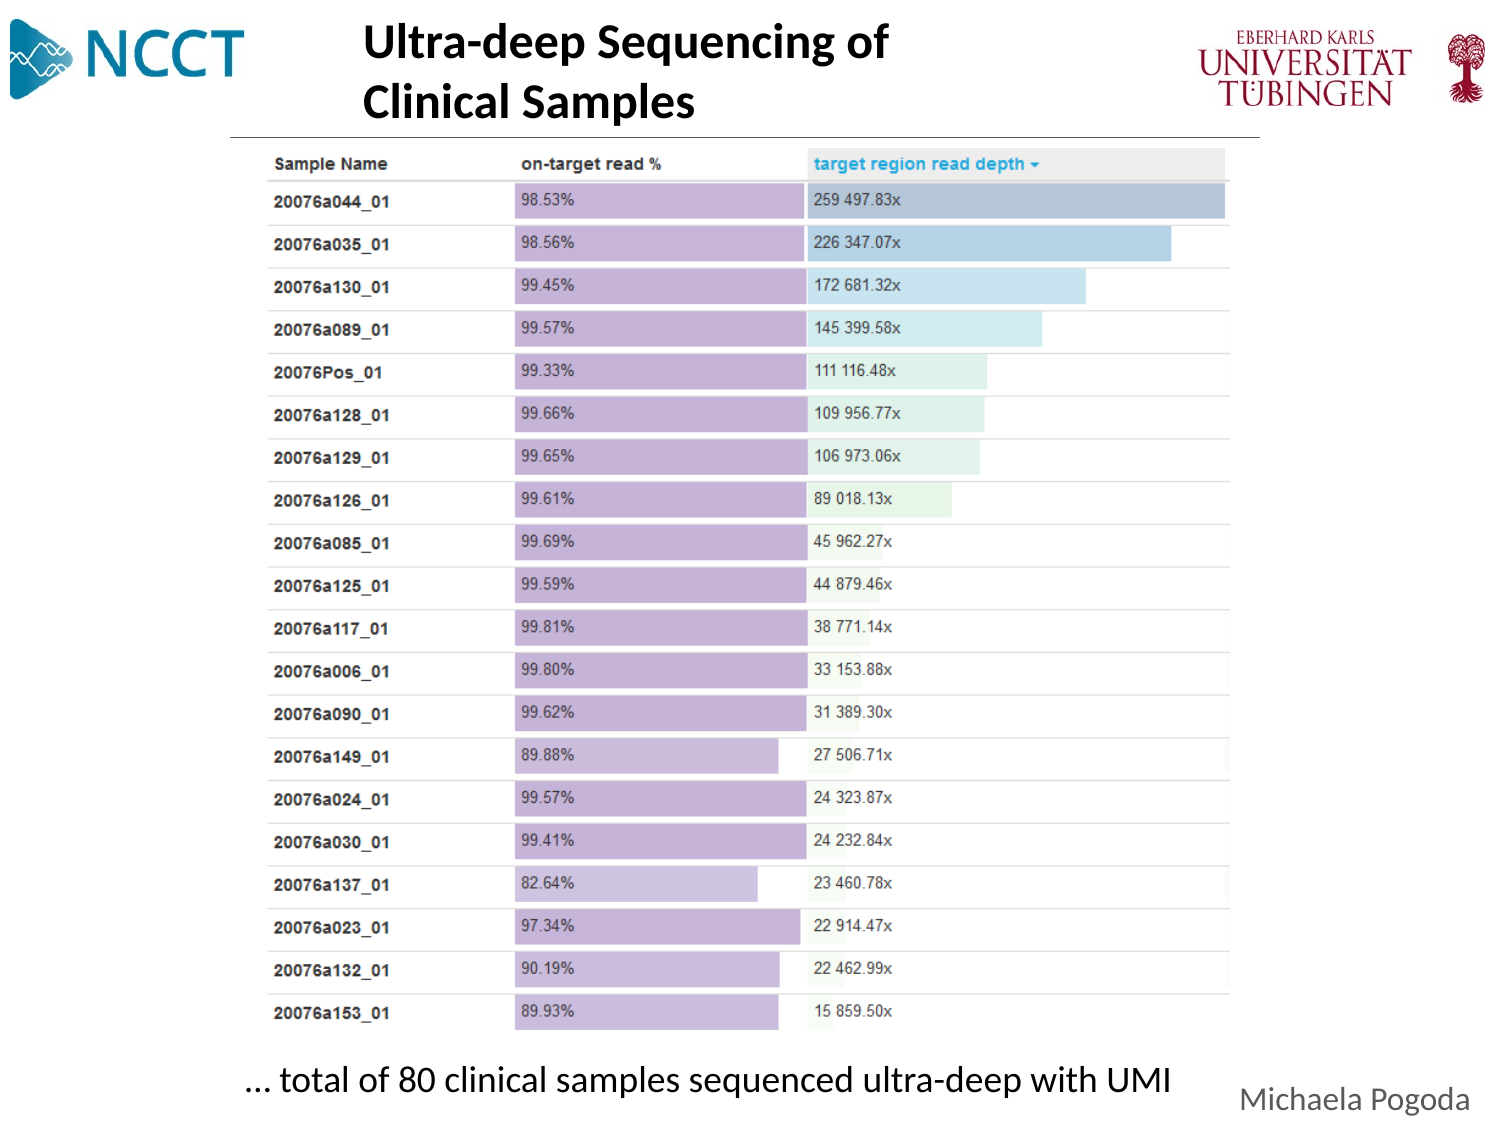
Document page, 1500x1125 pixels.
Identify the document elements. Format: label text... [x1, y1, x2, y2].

picture [10, 19, 245, 102]
text_box … total of 80 clinical samples sequenced ultra-deep with UMI [230, 1033, 1258, 1108]
text_box Michaela Pogoda [1224, 1069, 1487, 1125]
text_box Ultra-deep Sequencing of Clinical Samples [348, 0, 1046, 136]
picture [265, 148, 1230, 1035]
picture [1198, 30, 1485, 106]
